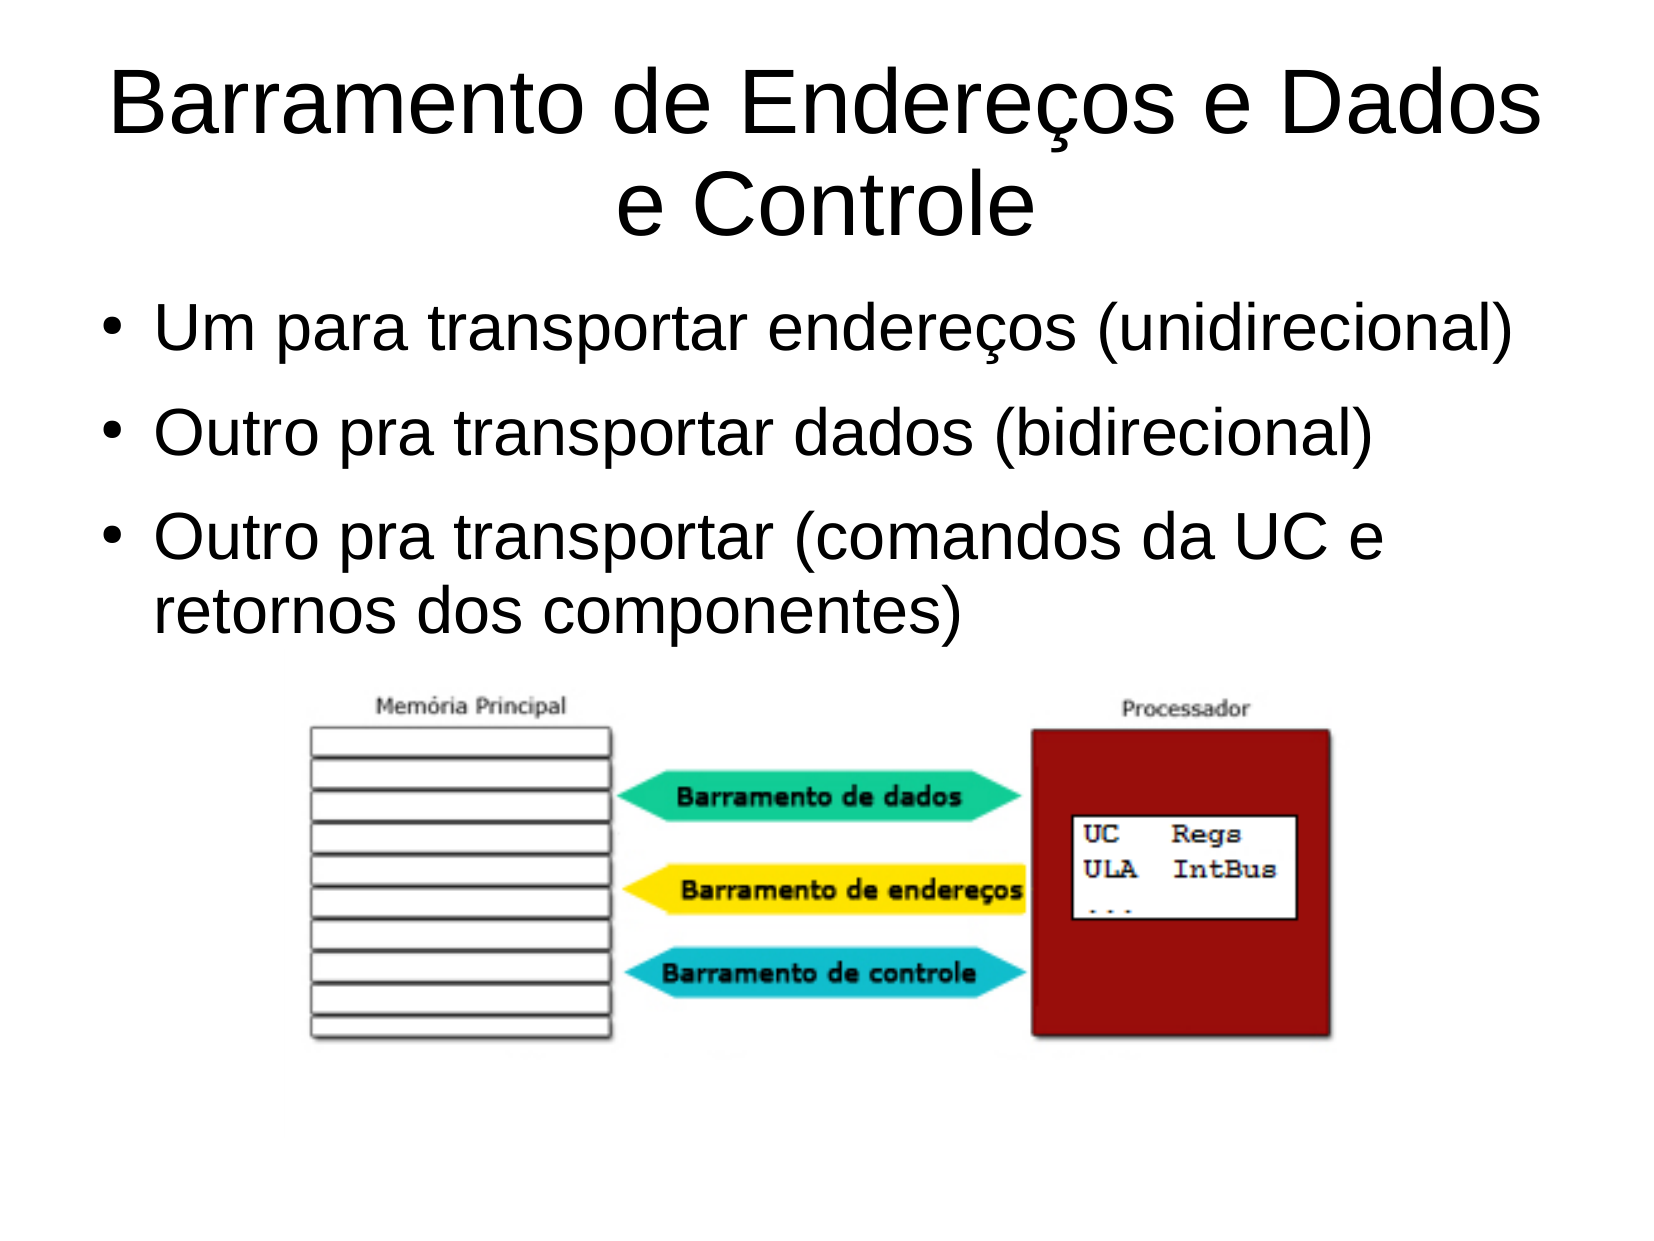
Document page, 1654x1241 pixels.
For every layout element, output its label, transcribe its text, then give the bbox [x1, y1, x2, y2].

list Um para transportar endereços (unidirecional) Outro pra transportar dados (bidirecional) Outro pra transportar (comandos da UC e retornos dos componentes) [82, 290, 1571, 1010]
title Barramento de Endereços e Dados e Controle [82, 49, 1571, 257]
picture [283, 649, 1382, 1139]
